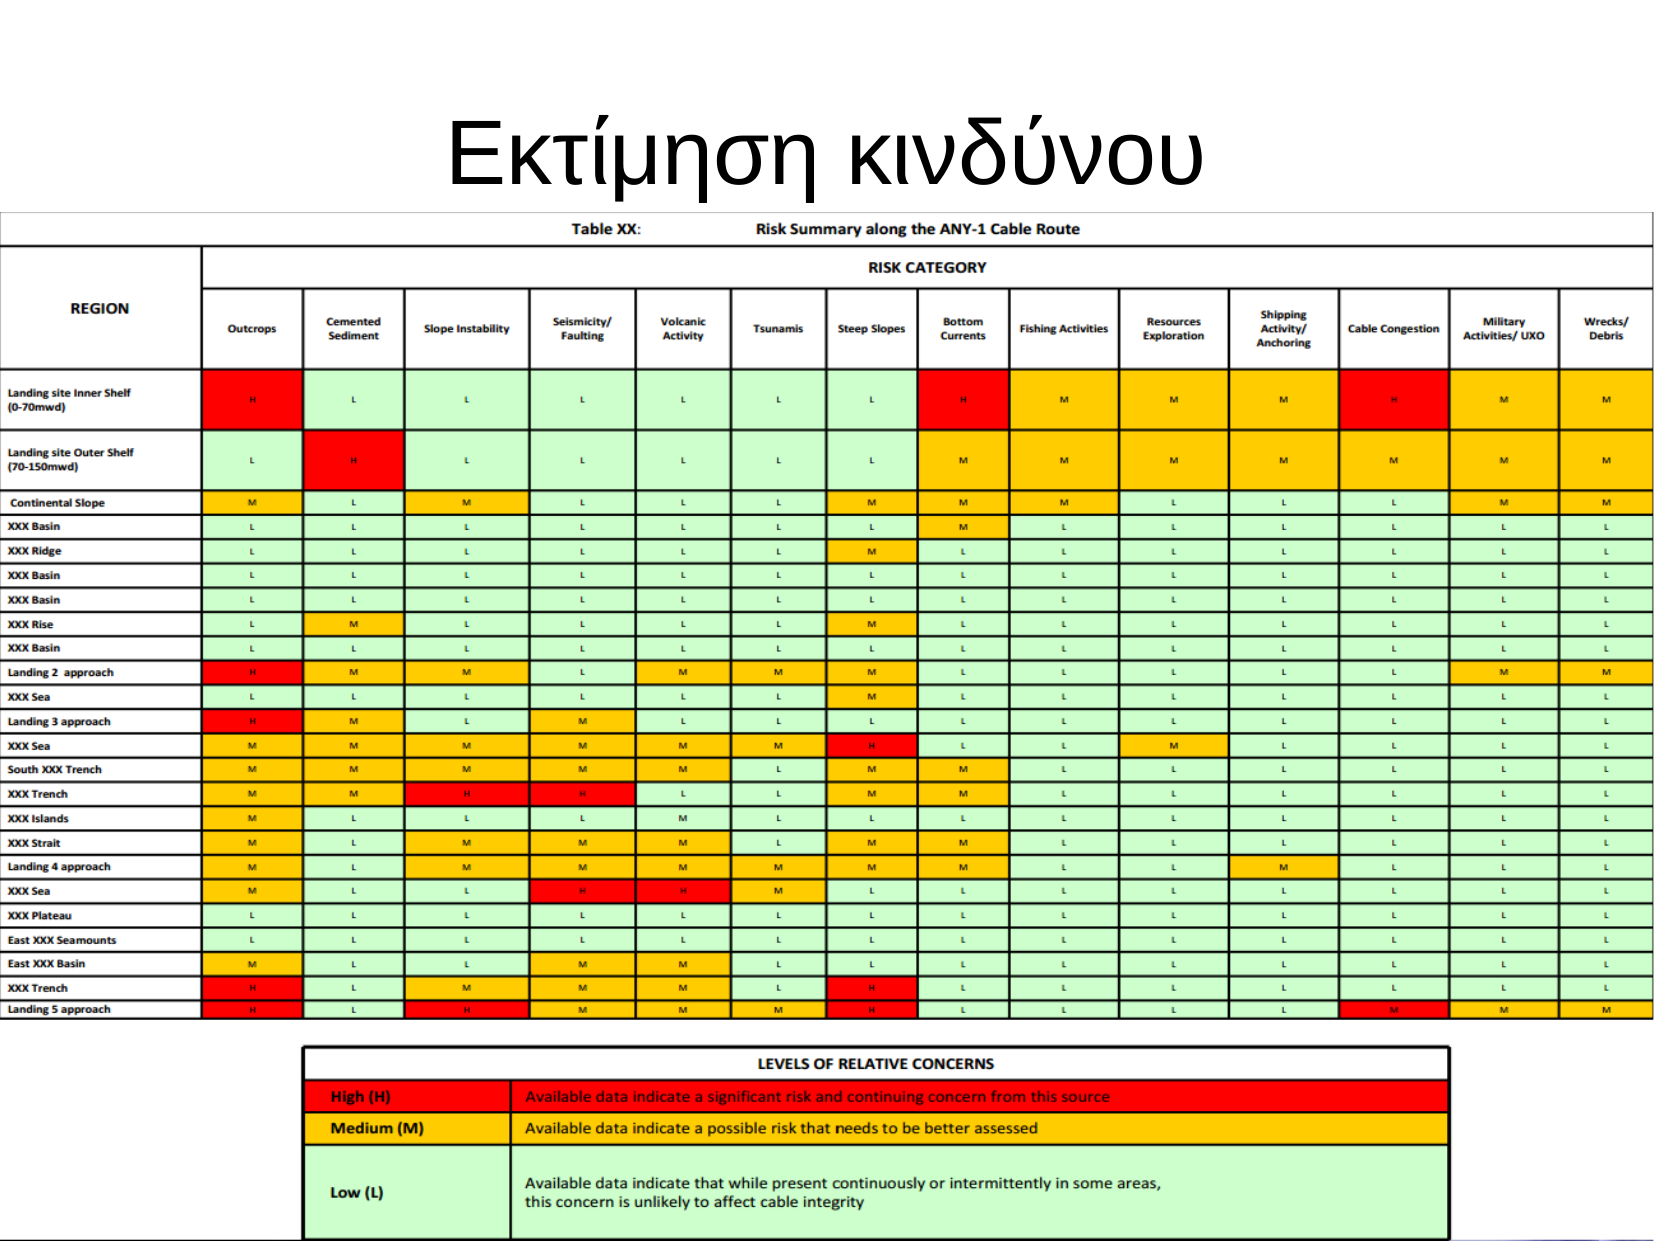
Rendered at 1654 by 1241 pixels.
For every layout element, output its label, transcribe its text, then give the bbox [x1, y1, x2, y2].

title Εκτίμηση κινδύνου [82, 49, 1571, 212]
picture [0, 212, 1654, 1241]
